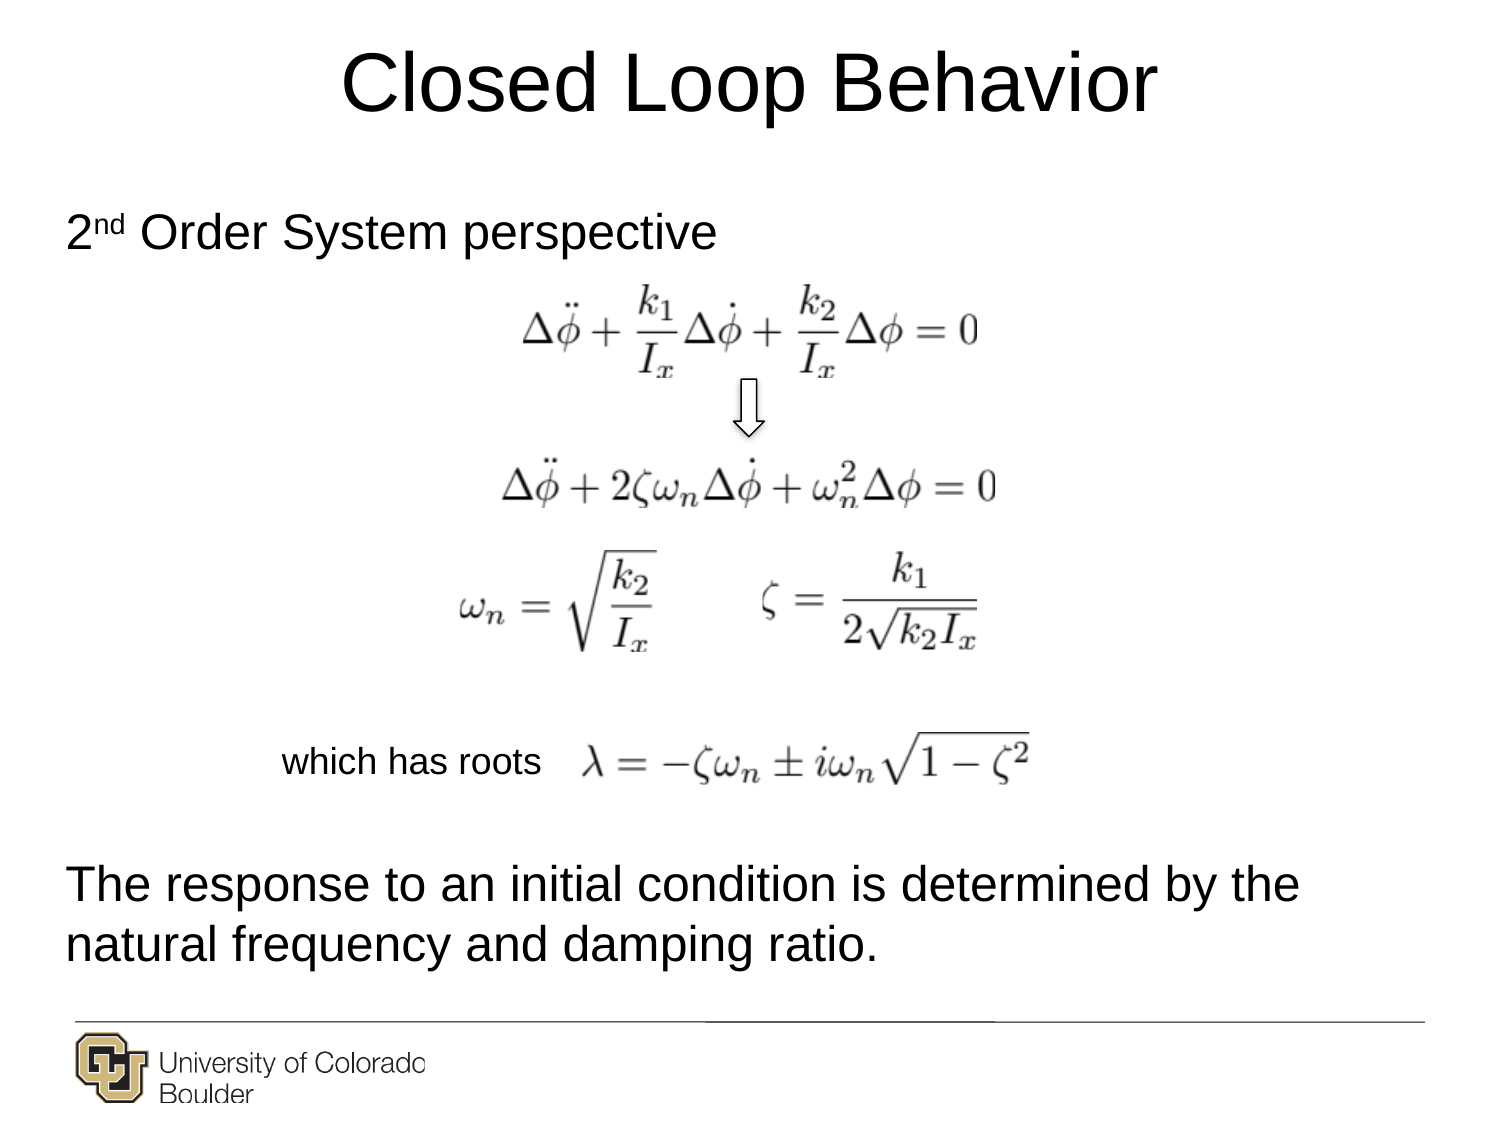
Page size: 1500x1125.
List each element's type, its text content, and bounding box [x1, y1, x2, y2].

text_box [733, 379, 765, 437]
picture [581, 732, 1030, 785]
picture [501, 456, 996, 508]
title Closed Loop Behavior [75, 18, 1425, 139]
picture [522, 284, 977, 378]
picture [762, 551, 977, 650]
picture [459, 550, 658, 652]
list 2nd Order System perspective [50, 192, 1456, 353]
text_box which has roots [267, 730, 557, 790]
text_box The response to an initial condition is determined by the natural frequency and damping ratio. [50, 843, 1455, 1026]
